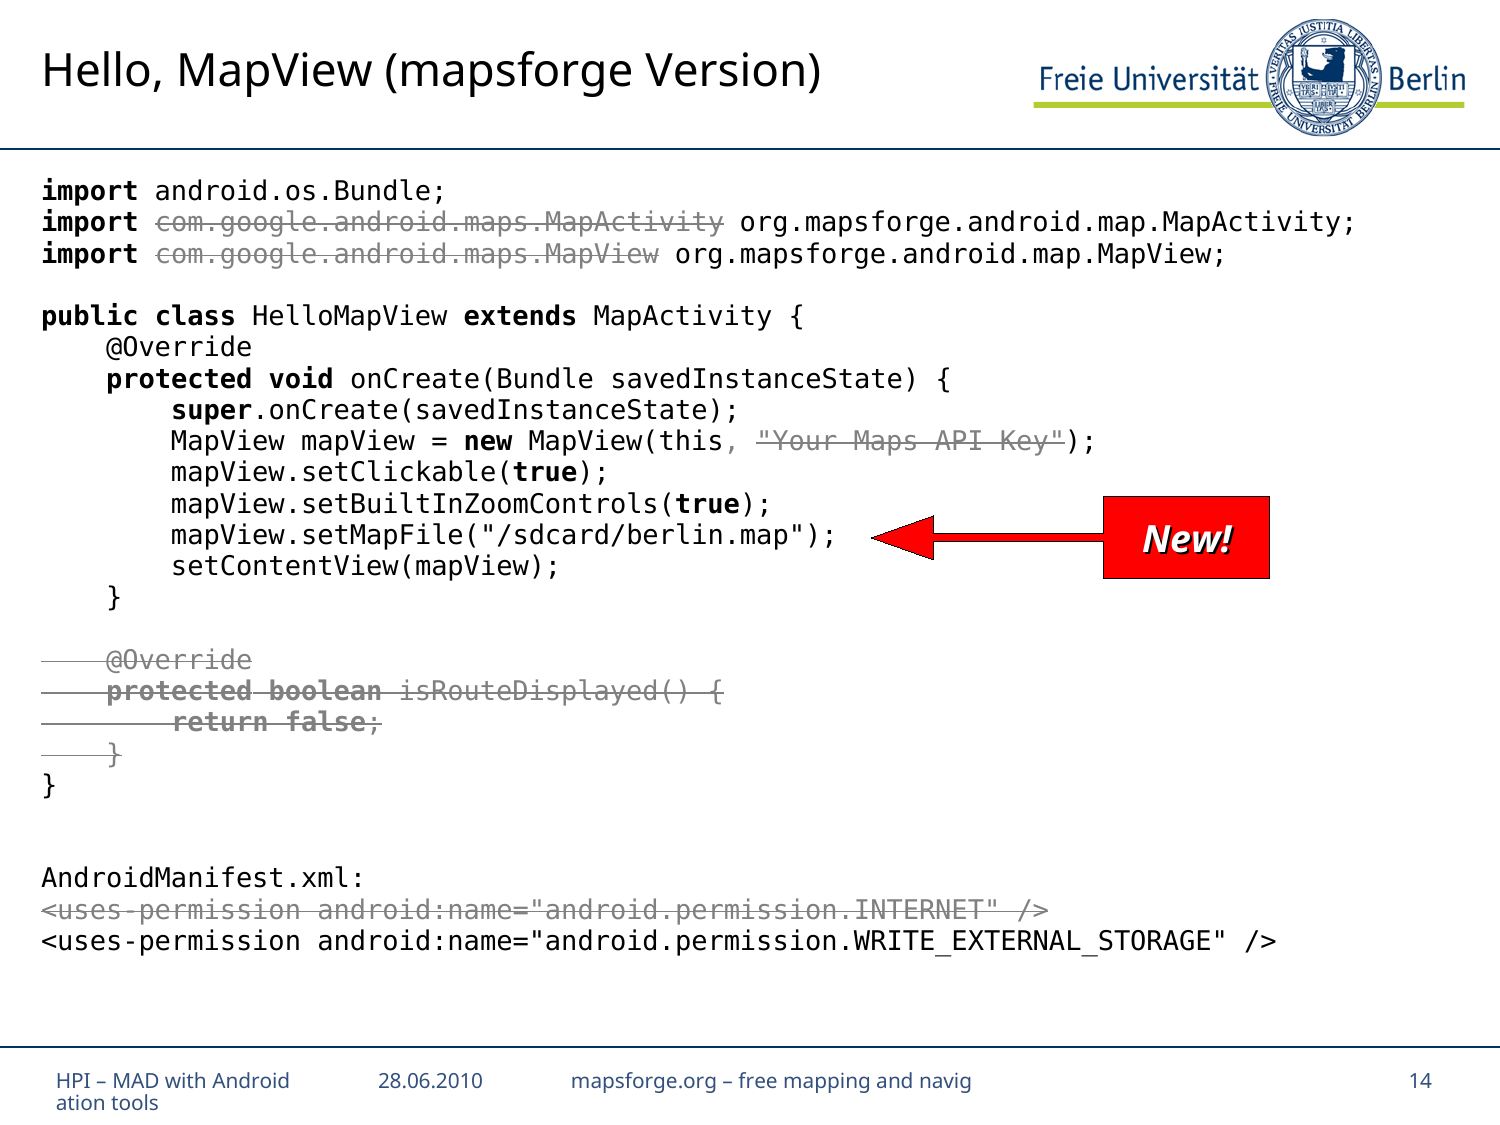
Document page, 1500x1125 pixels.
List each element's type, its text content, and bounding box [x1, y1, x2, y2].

text_box New! [871, 496, 1270, 579]
list import android.os.Bundle; import com.google.android.maps.MapActivity org.mapsforge.android.map.MapActivity; import com.google.android.maps.MapView org.mapsforge.android.map.MapView; public class HelloMapView extends MapActivity { @Override protected void onCreate(Bundle savedInstanceState) { super.onCreate(savedInstanceState); MapView mapView = new MapView(this, "Your Maps API Key"); mapView.setClickable(true); mapView.setBuiltInZoomControls(true); mapView.setMapFile("/sdcard/berlin.map"); setContentView(mapView); } @Override protected boolean isRouteDisplayed() { return false; } } AndroidManifest.xml: <uses-permission android:name="android.permission.INTERNET" /> <uses-permission android:name="android.permission.WRITE_EXTERNAL_STORAGE" /> [41, 175, 1447, 957]
picture [1033, 19, 1470, 137]
title Hello, MapView (mapsforge Version) [41, 0, 1016, 138]
